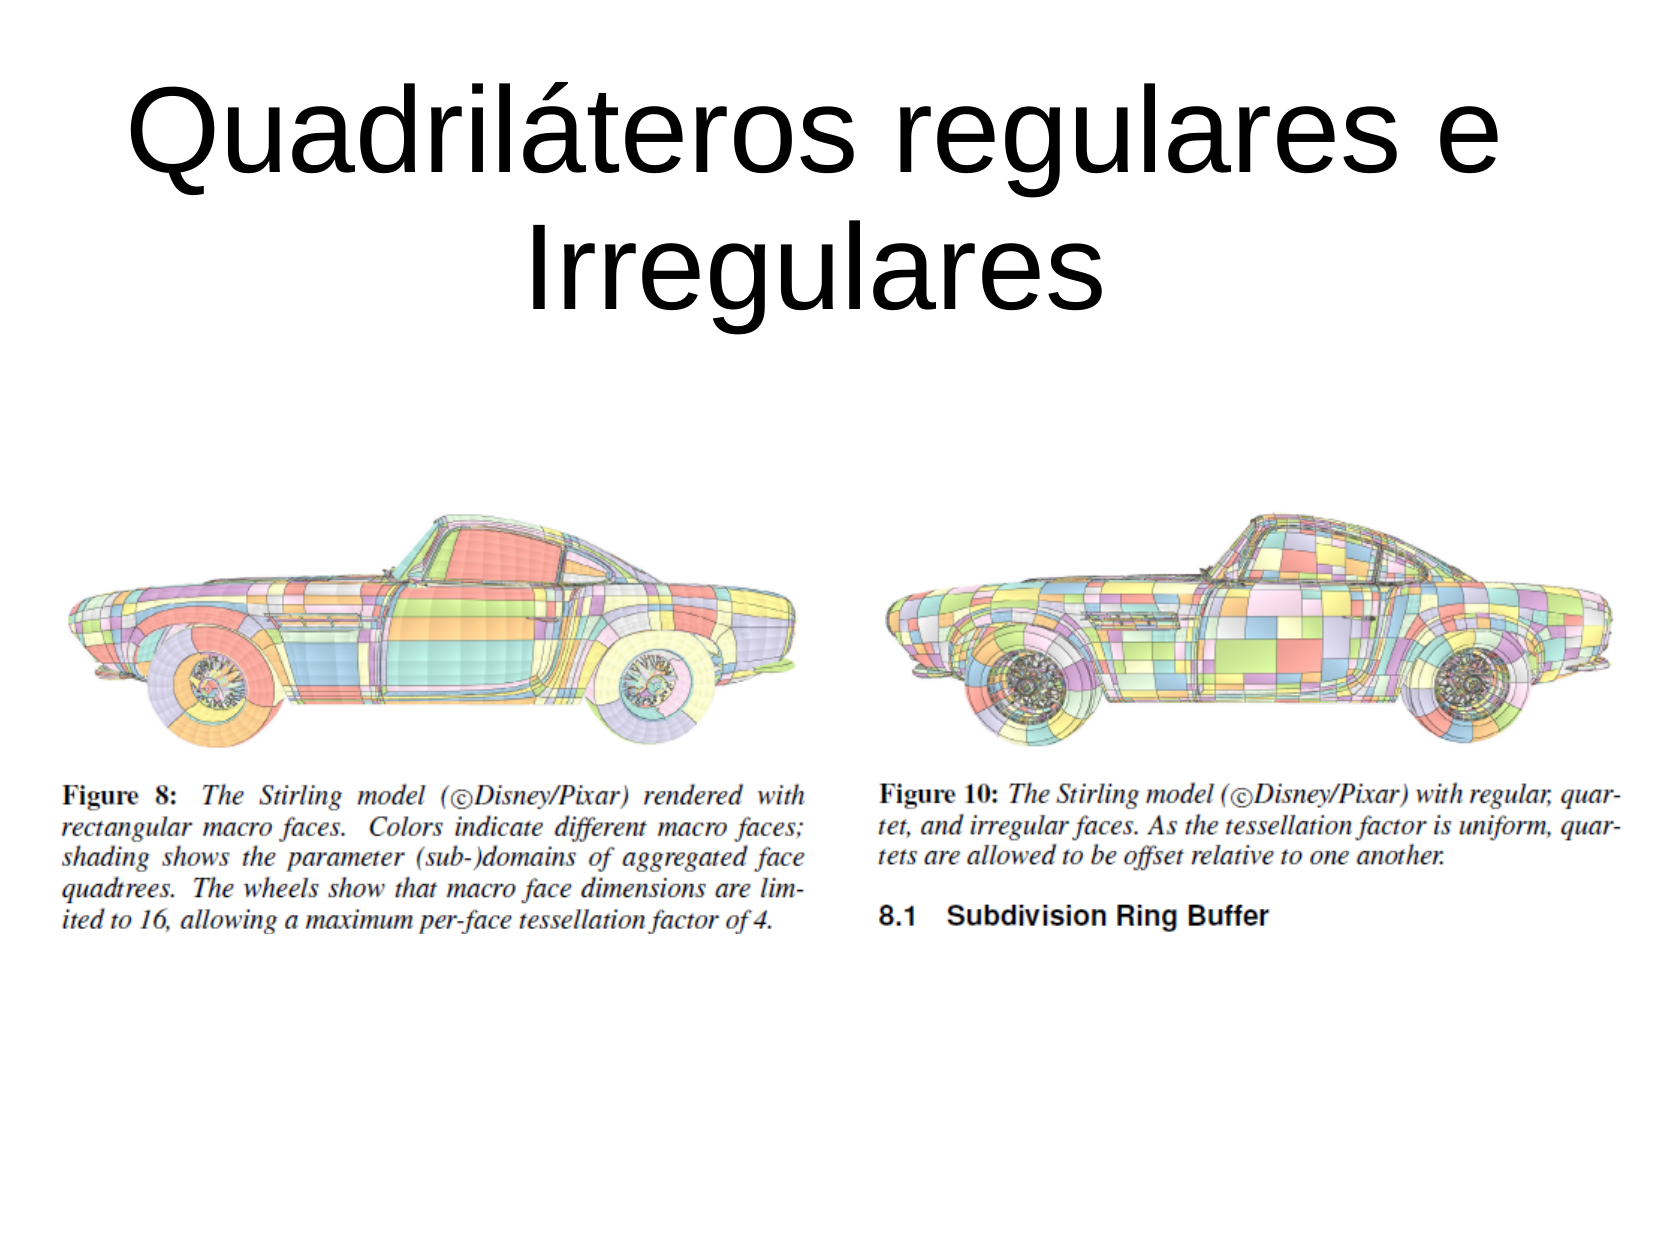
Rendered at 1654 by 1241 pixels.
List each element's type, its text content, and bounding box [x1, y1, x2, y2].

picture [0, 437, 1649, 934]
title Quadriláteros regulares e Irregulares [70, 62, 1560, 437]
